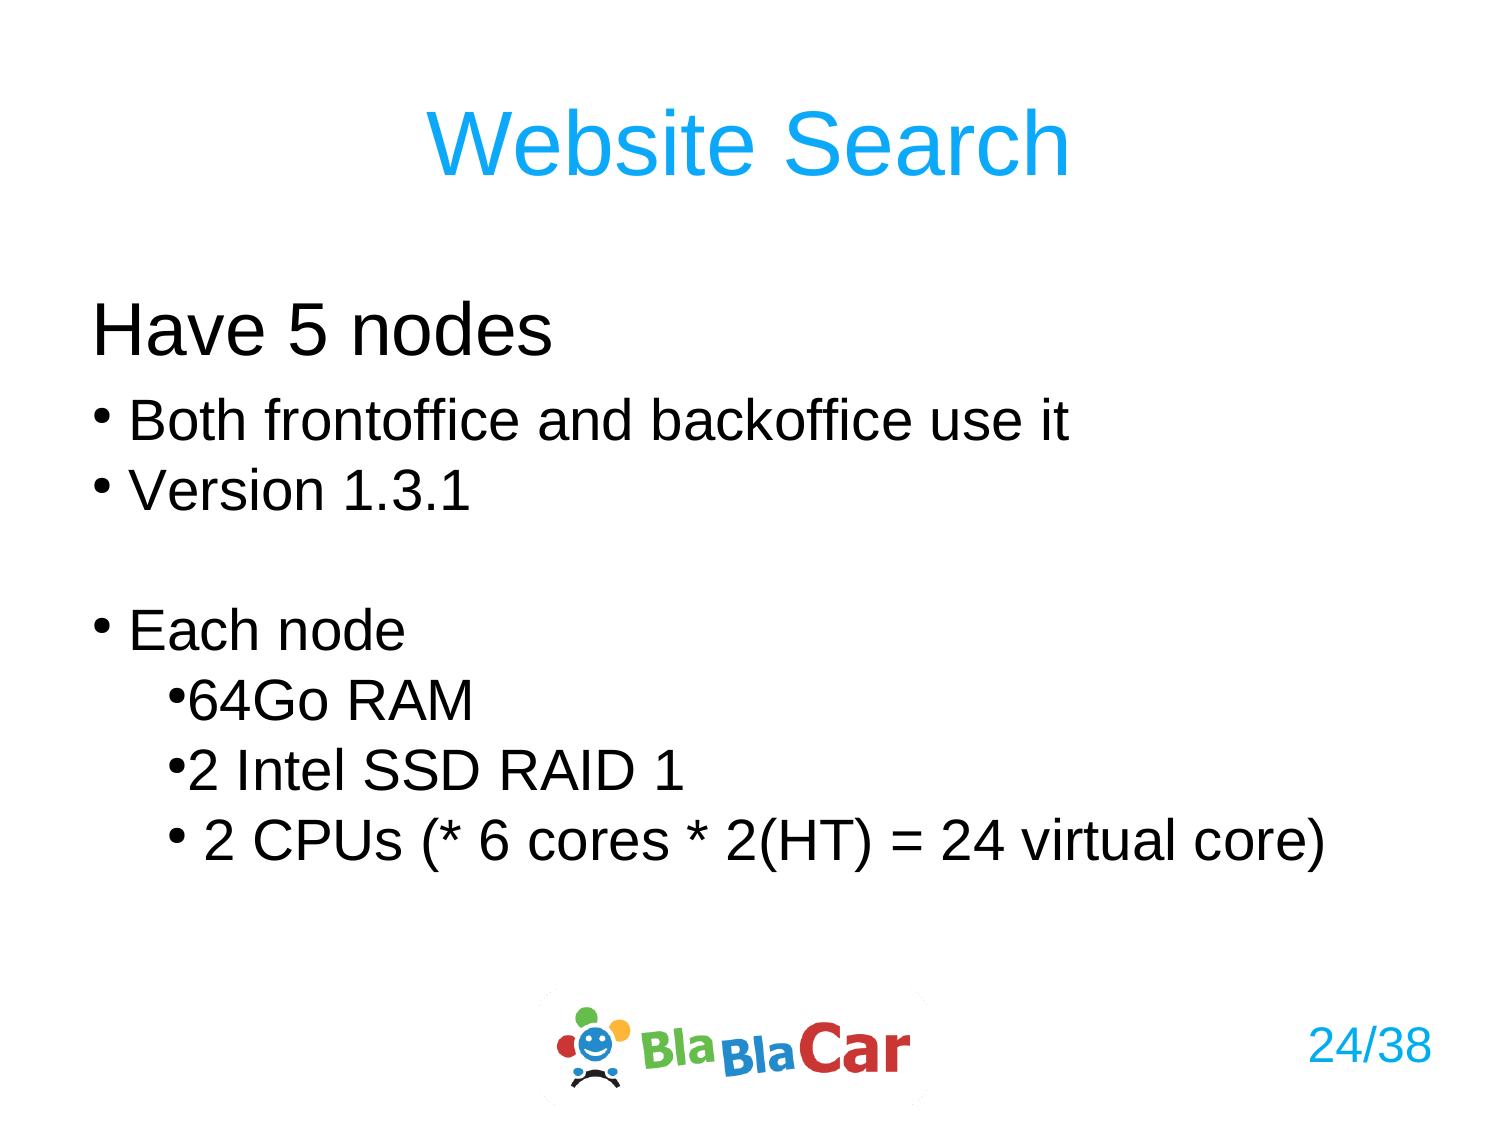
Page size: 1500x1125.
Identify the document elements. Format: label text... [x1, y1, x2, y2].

title Website Search [75, 45, 1426, 233]
text_box Both frontoffice and backoffice use it Version 1.3.1 Each node 64Go RAM 2 Intel SSD RAID 1 2 CPUs (* 6 cores * 2(HT) = 24 virtual core) [76, 374, 1424, 880]
text_box Have 5 nodes [76, 273, 1424, 374]
